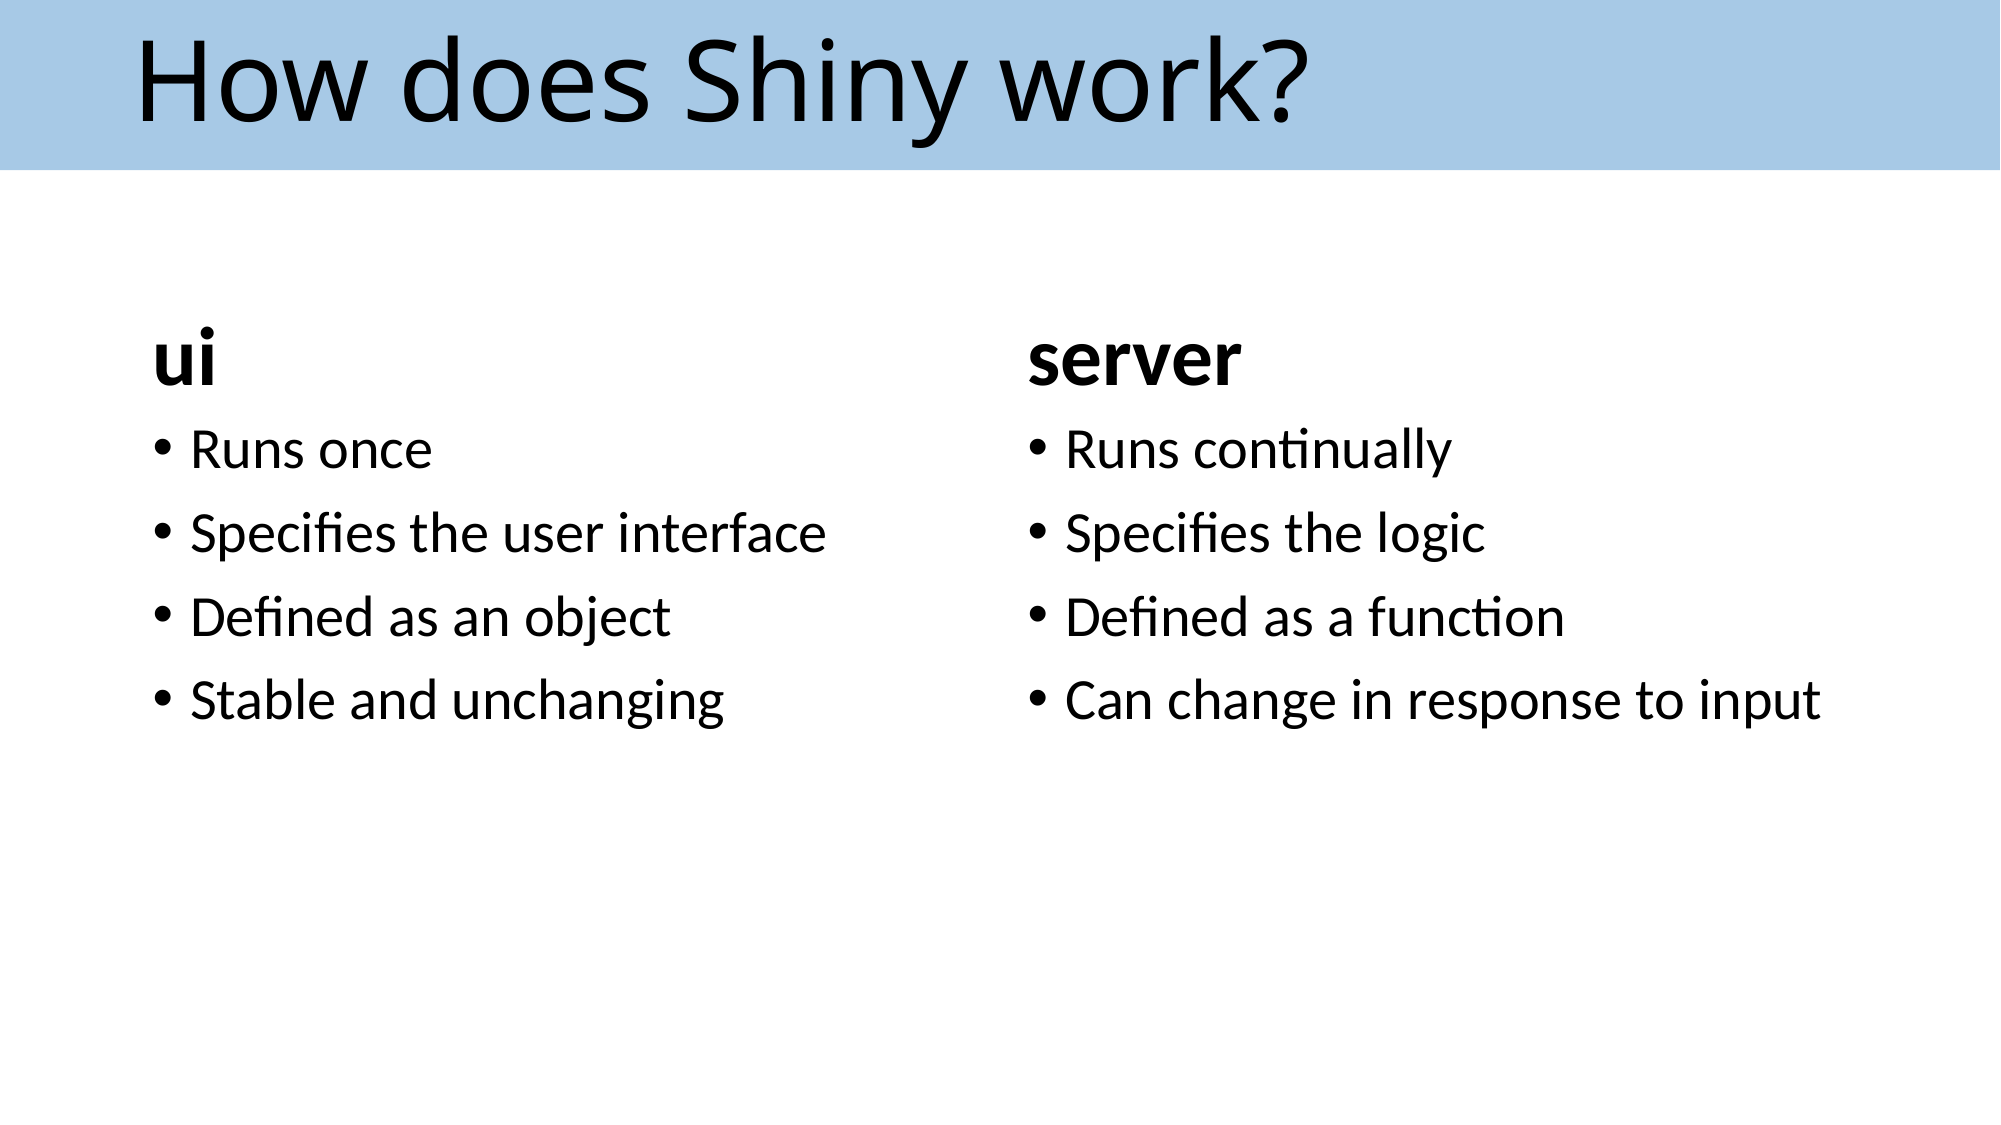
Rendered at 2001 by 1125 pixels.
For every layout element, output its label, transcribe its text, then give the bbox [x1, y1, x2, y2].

text_box How does Shiny work? [0, 0, 2000, 171]
list Runs continually Specifies the logic Defined as a function Can change in response to input [1012, 410, 1863, 1016]
list Runs once Specifies the user interface Defined as an object Stable and unchanging [137, 410, 984, 1016]
list server [1012, 275, 1863, 410]
list ui [137, 275, 984, 410]
